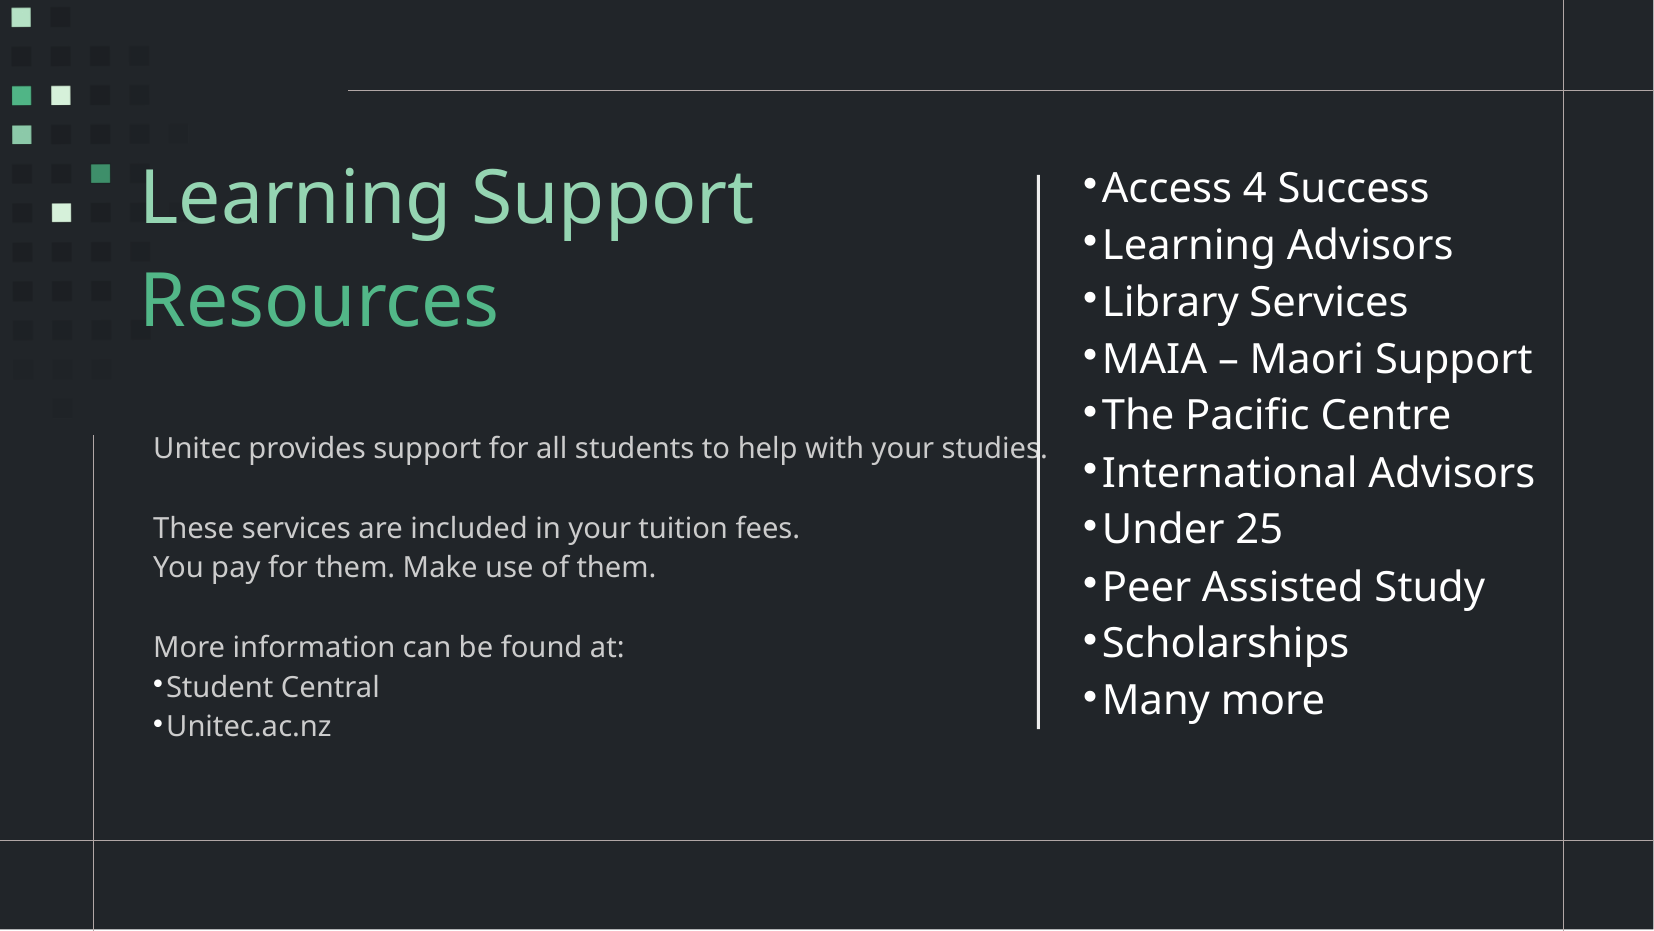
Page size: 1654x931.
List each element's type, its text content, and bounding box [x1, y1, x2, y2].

text_box Access 4 Success Learning Advisors Library Services MAIA – Maori Support The Pacific Centre International Advisors Under 25 Peer Assisted Study Scholarships Many more [1068, 149, 1549, 901]
text_box Learning Support Resources [124, 143, 847, 330]
text_box Unitec provides support for all students to help with your studies. These services are included in your tuition fees. You pay for them. Make use of them. More information can be found at: Student Central Unitec.ac.nz [138, 420, 1009, 746]
